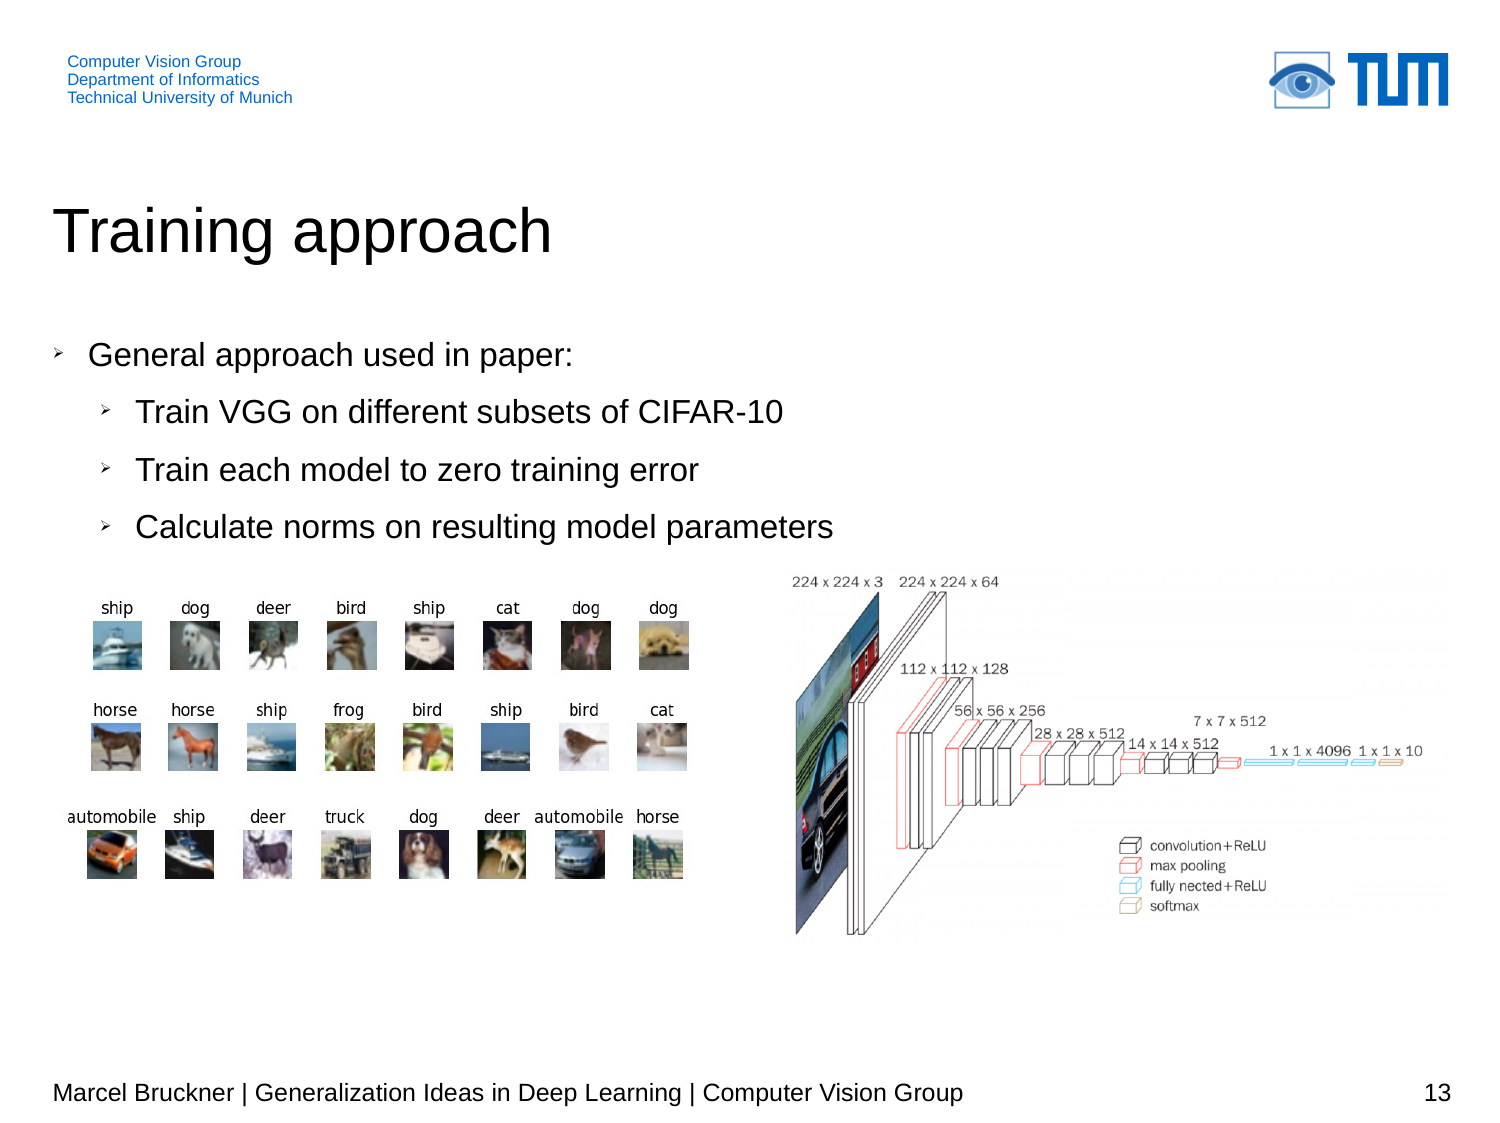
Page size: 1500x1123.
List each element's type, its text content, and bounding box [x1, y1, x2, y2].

list General approach used in paper: Train VGG on different subsets of CIFAR-10 Train each model to zero training error Calculate norms on resulting model parameters [52, 330, 1453, 764]
picture [46, 578, 718, 910]
title Training approach [52, 195, 1453, 266]
picture [779, 566, 1451, 945]
picture [1269, 47, 1335, 113]
